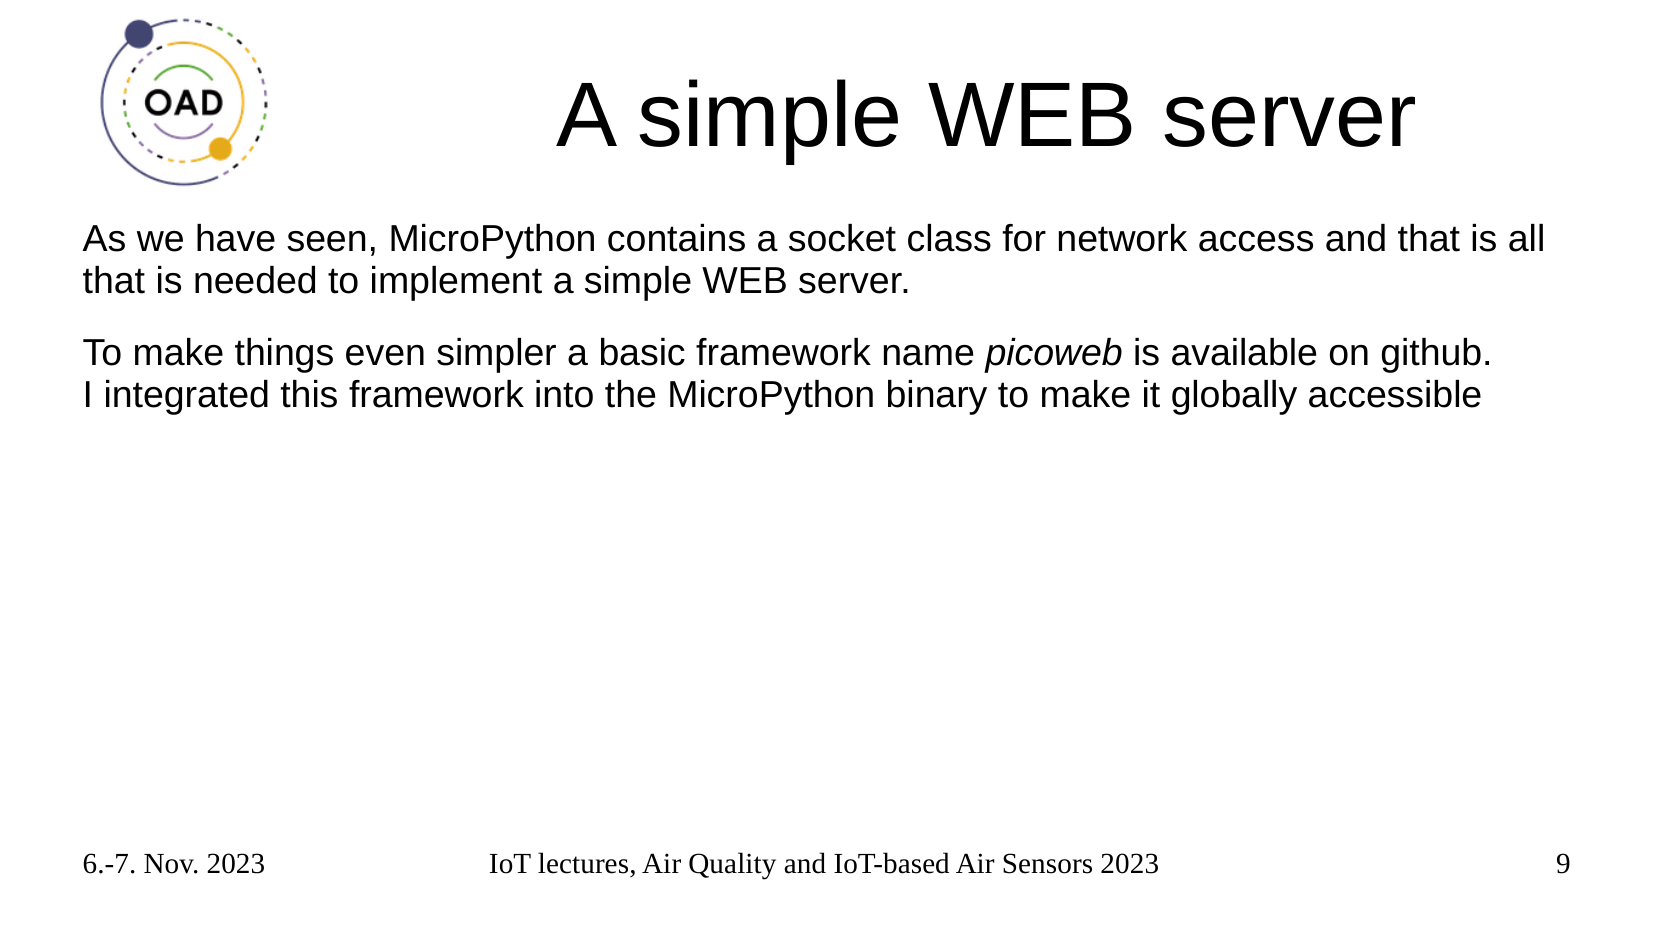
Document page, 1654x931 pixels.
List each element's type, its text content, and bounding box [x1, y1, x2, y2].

picture [59, 4, 303, 207]
title A simple WEB server [403, 37, 1571, 193]
list As we have seen, MicroPython contains a socket class for network access and that is all that is needed to implement a simple WEB server. To make things even simpler a basic framework name picoweb is available on github. I integrated this framework into the MicroPython binary to make it globally accessible [82, 217, 1571, 758]
